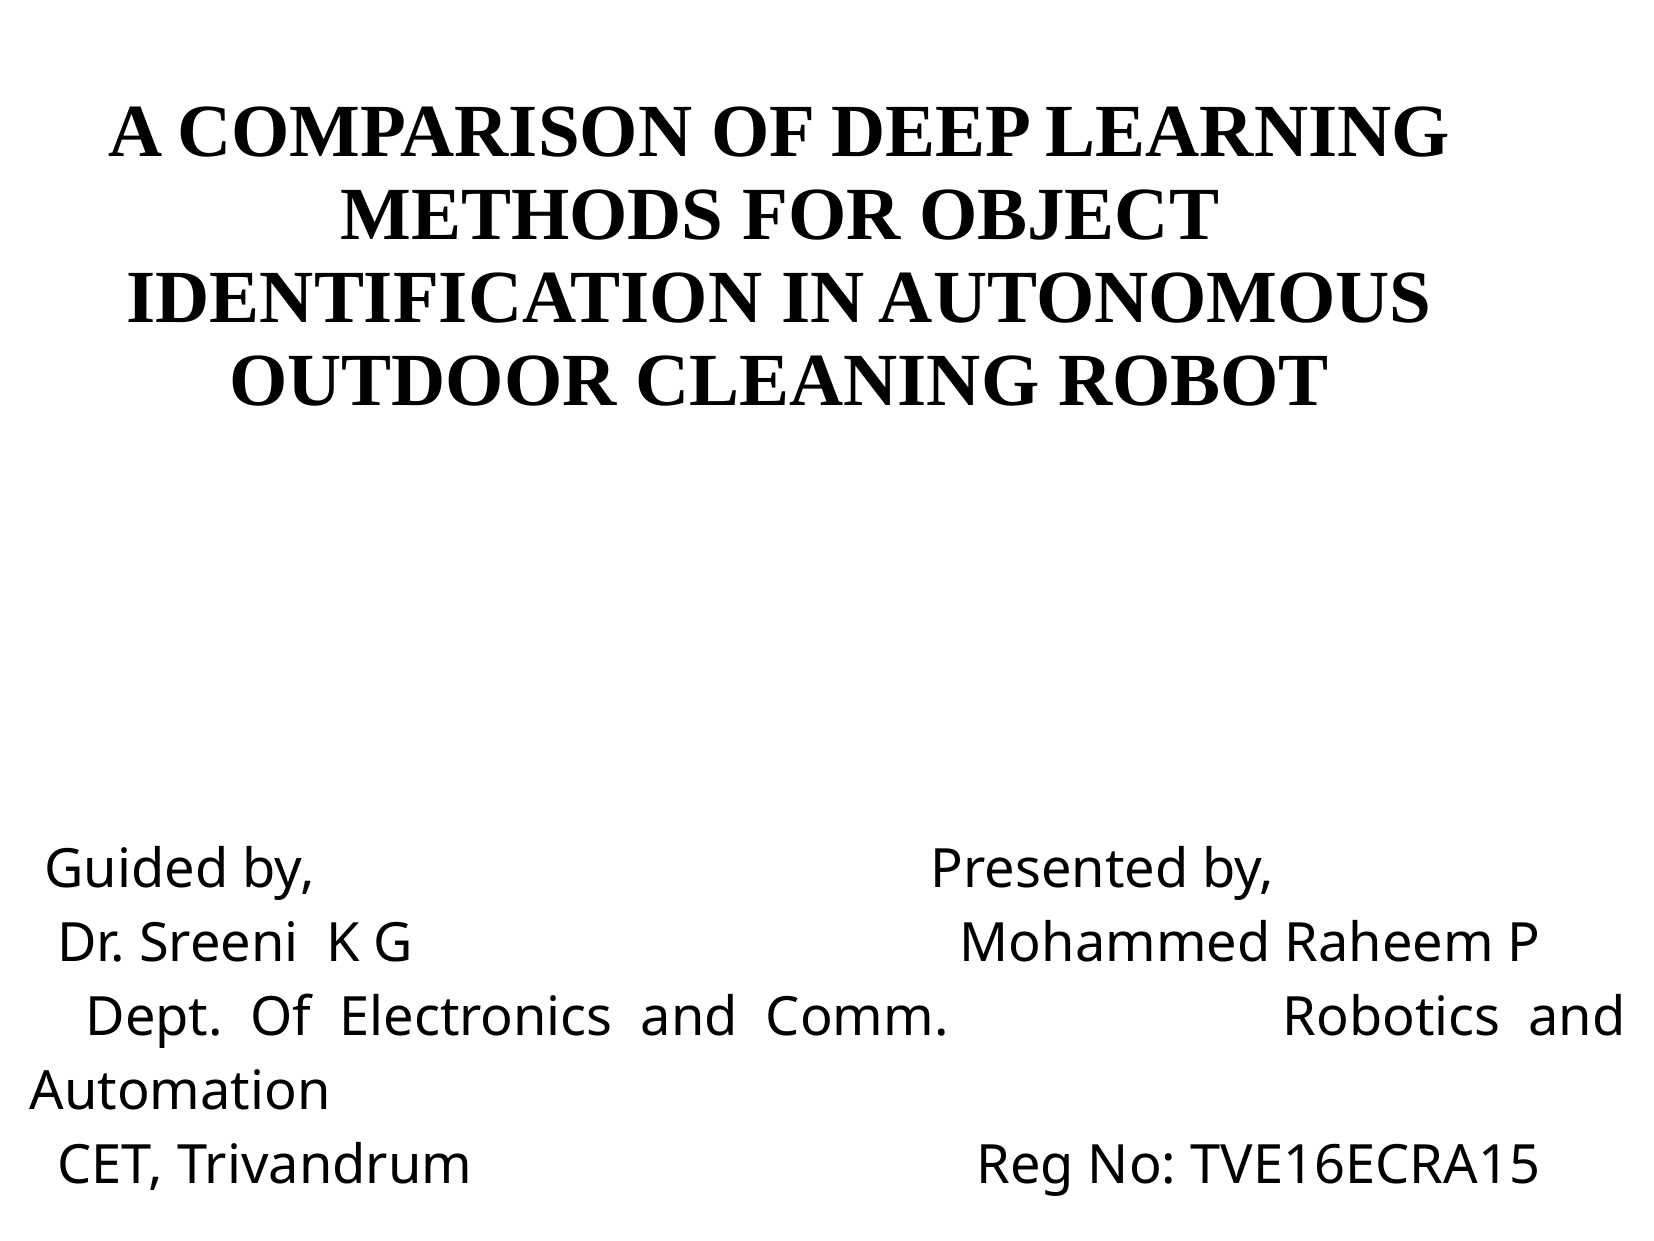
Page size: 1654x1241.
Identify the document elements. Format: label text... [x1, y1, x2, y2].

subtitle Guided by, Presented by, Dr. Sreeni K G Mohammed Raheem P Dept. Of Electronics and Comm. Robotics and Automation CET, Trivandrum Reg No: TVE16ECRA15 [29, 278, 1628, 1145]
title A COMPARISON OF DEEP LEARNING METHODS FOR OBJECT IDENTIFICATION IN AUTONOMOUS OUTDOOR CLEANING ROBOT [35, 50, 1524, 278]
